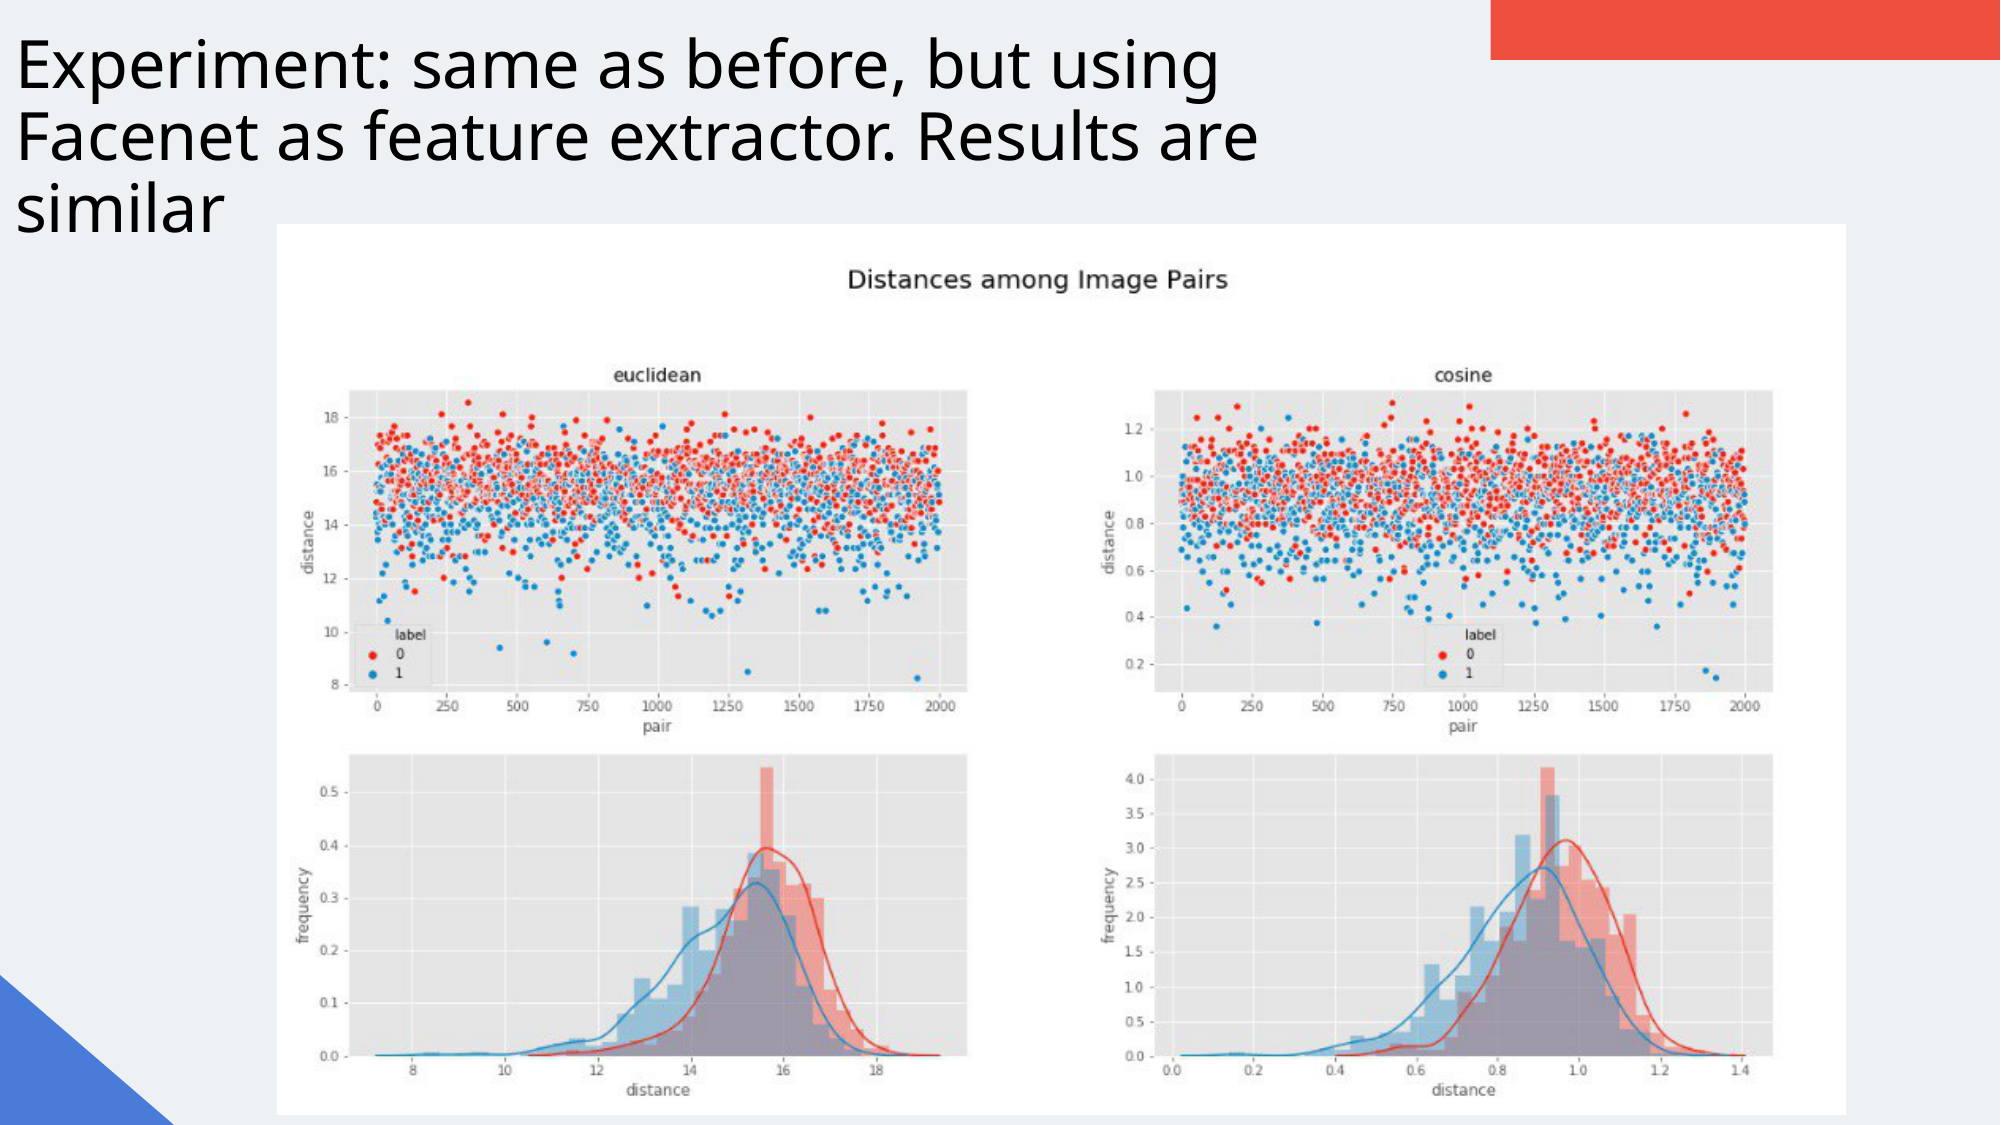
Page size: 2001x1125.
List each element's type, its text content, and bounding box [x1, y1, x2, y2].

text_box [0, 974, 174, 1125]
title Experiment: same as before, but using Facenet as feature extractor. Results are similar [0, 29, 1486, 248]
text_box [1490, 0, 2000, 60]
picture [277, 224, 1846, 1115]
